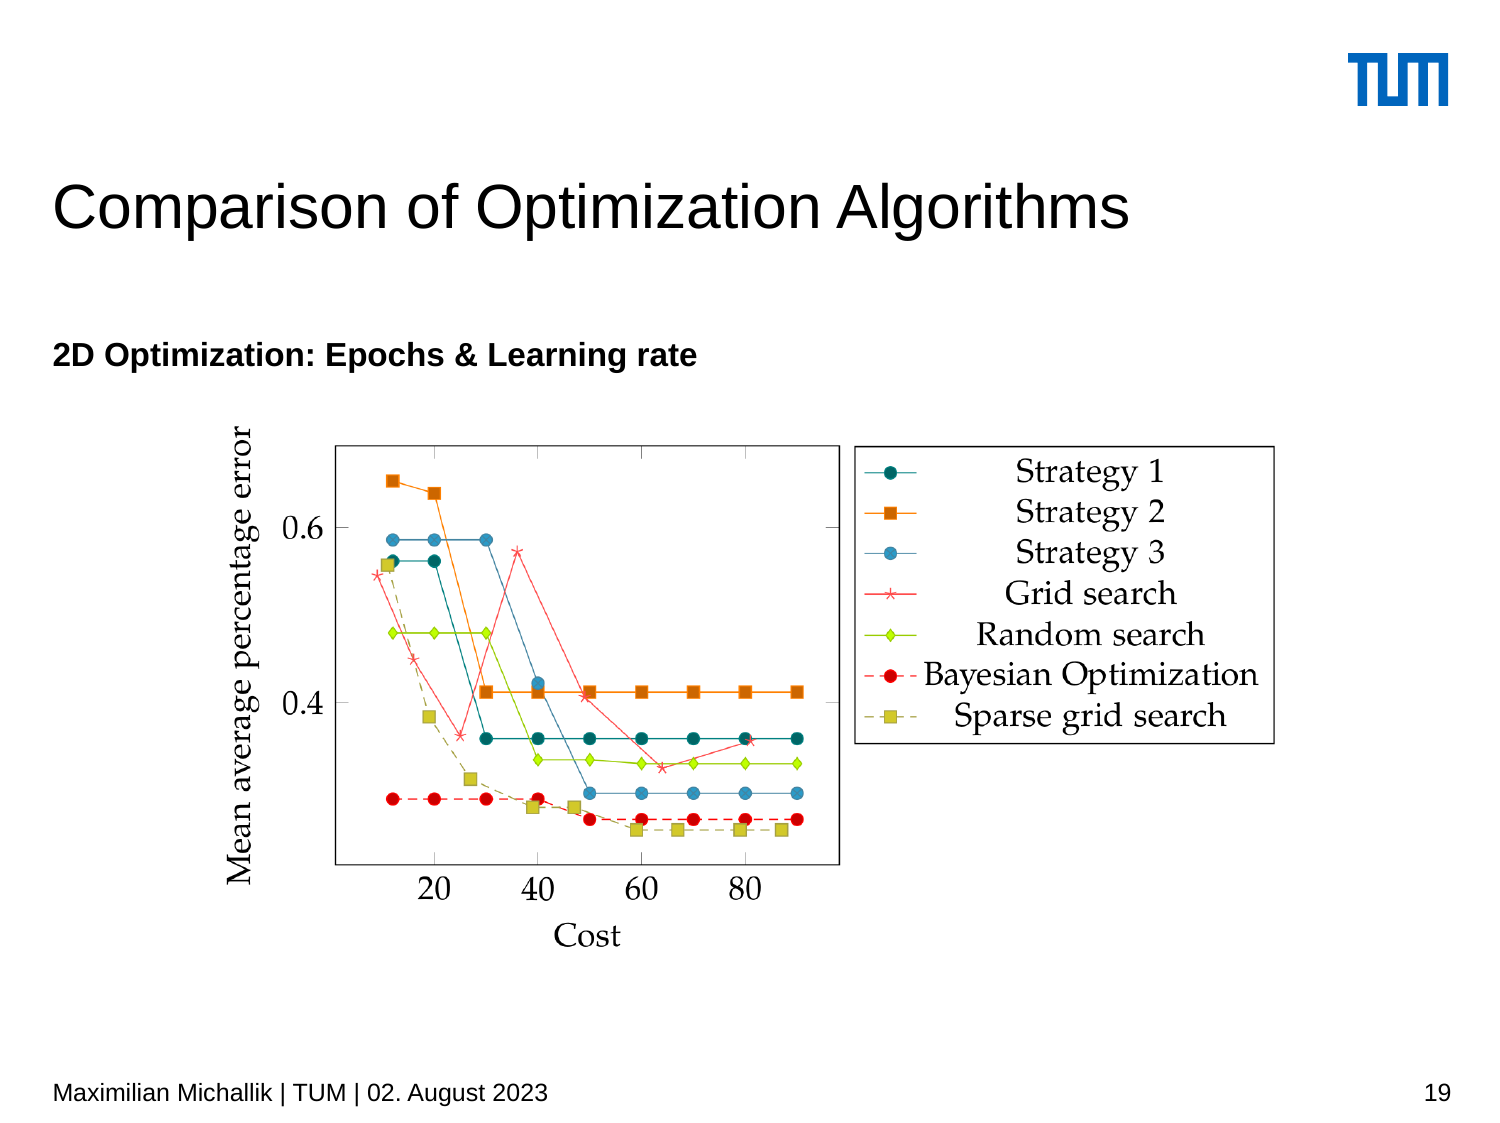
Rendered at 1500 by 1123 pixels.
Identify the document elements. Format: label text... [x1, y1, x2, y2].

picture [222, 419, 1278, 955]
list 2D Optimization: Epochs & Learning rate [52, 330, 1453, 996]
title Comparison of Optimization Algorithms [52, 171, 1453, 242]
